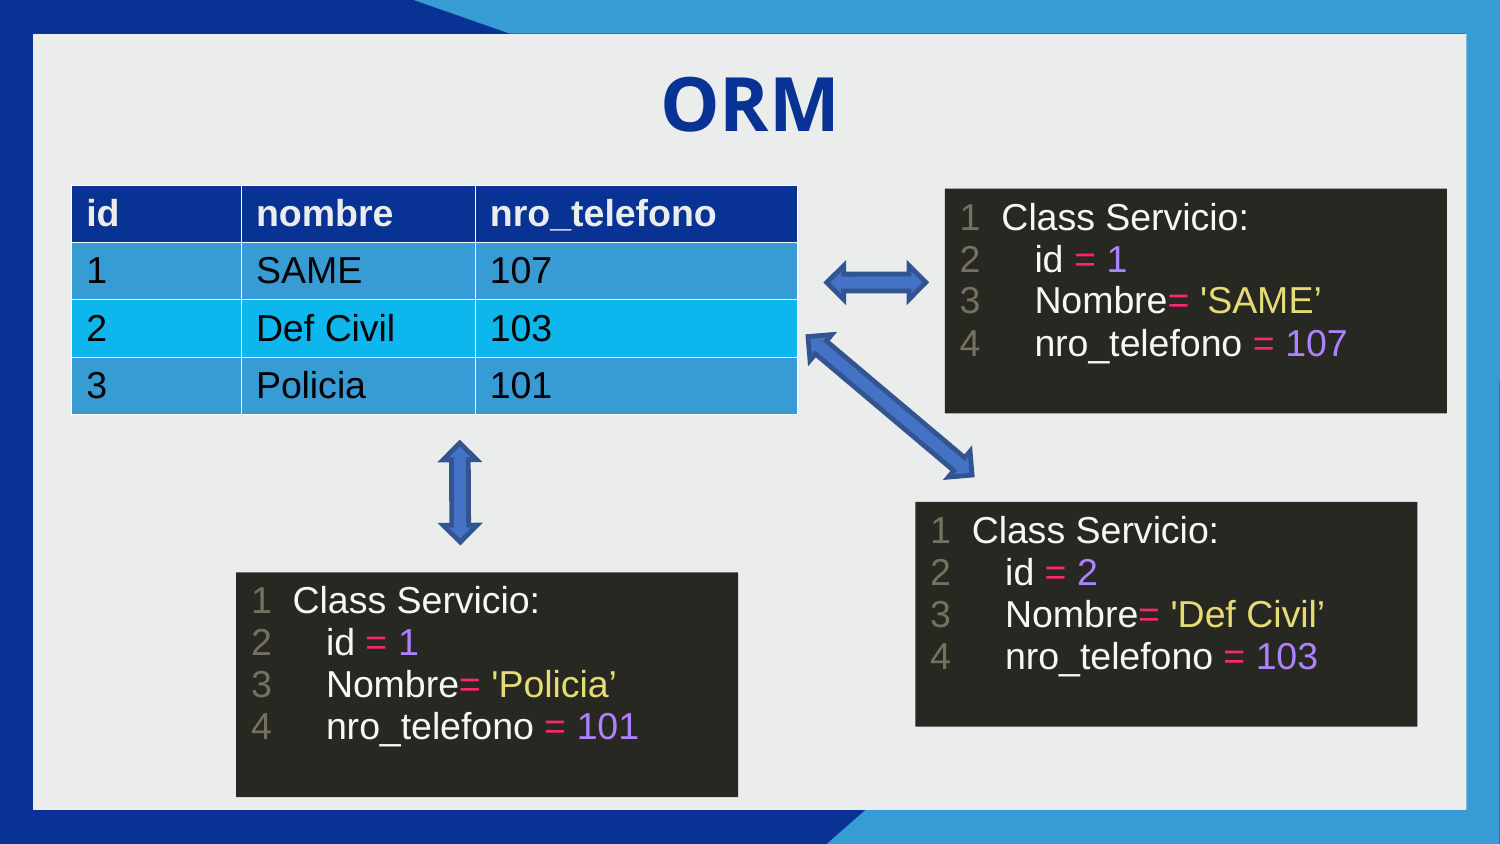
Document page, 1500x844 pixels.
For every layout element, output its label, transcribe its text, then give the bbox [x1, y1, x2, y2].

table_cell Def Civil [242, 300, 475, 357]
text_box [826, 265, 926, 300]
table_cell Policia [242, 358, 475, 414]
text_box 1 Class Servicio: 2 id = 2 3 Nombre= 'Def Civil’ 4 nro_telefono = 103 [915, 501, 1418, 727]
table_cell 107 [476, 243, 797, 299]
text_box [807, 334, 973, 478]
table_cell 3 [72, 358, 241, 414]
table_cell SAME [242, 243, 475, 299]
table_cell 101 [476, 358, 797, 414]
table_header id [72, 186, 241, 242]
text_box [442, 442, 478, 543]
table_cell 103 [476, 300, 797, 357]
title ORM [34, 36, 1466, 178]
table_header nombre [242, 186, 475, 242]
text_box 1 Class Servicio: 2 id = 1 3 Nombre= 'SAME’ 4 nro_telefono = 107 [944, 188, 1447, 414]
table_cell 1 [72, 243, 241, 299]
table_header nro_telefono [476, 186, 797, 242]
table_cell 2 [72, 300, 241, 357]
text_box 1 Class Servicio: 2 id = 1 3 Nombre= 'Policia’ 4 nro_telefono = 101 [236, 572, 739, 798]
